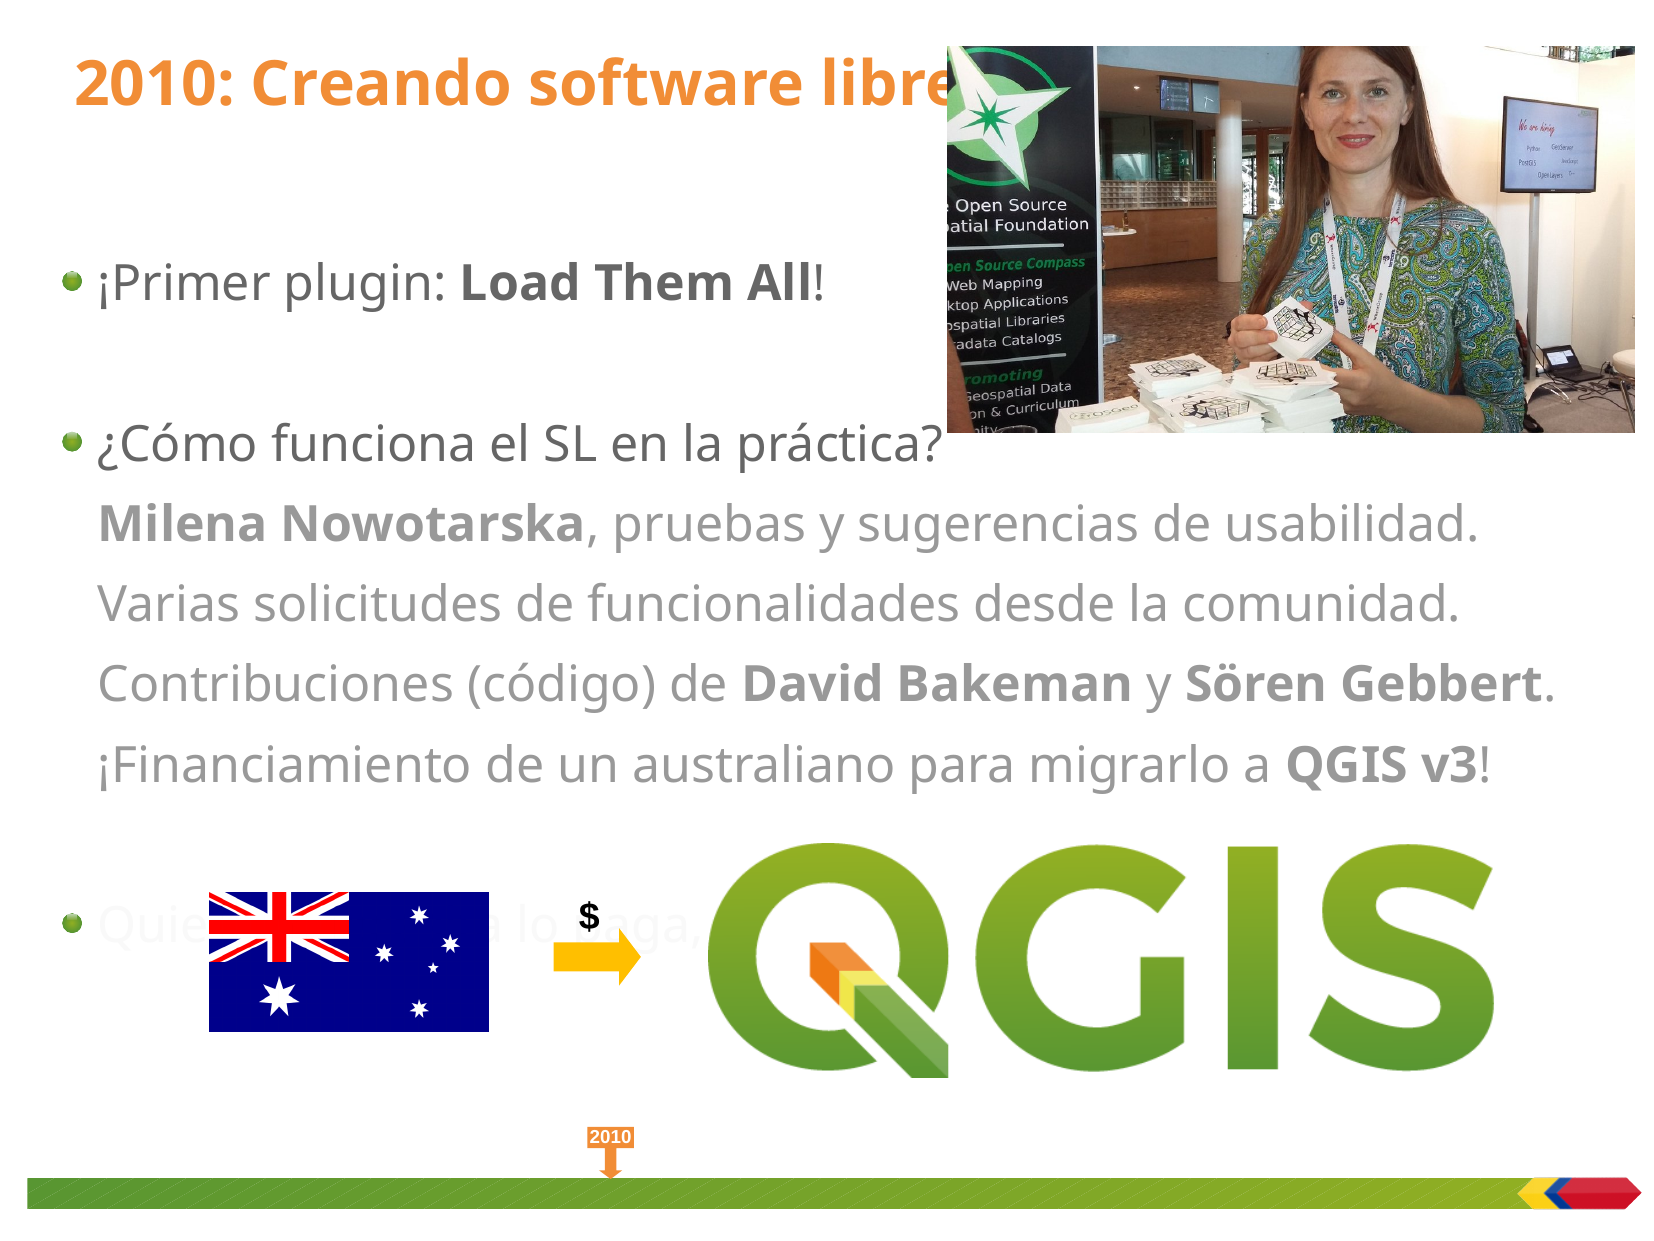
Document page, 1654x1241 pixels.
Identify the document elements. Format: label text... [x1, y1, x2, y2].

text_box $ [564, 888, 691, 945]
text_box ¡Primer plugin: Load Them All! ¿Cómo funciona el SL en la práctica? Milena Nowotarska, pruebas y sugerencias de usabilidad. Varias solicitudes de funcionalidades desde la comunidad. Contribuciones (código) de David Bakeman y Sören Gebbert. ¡Financiamiento de un australiano para migrarlo a QGIS v3! Quien lo necesita lo paga, se beneficia toda una comunidad [46, 159, 1605, 1118]
text_box 2010 [587, 1126, 634, 1180]
picture [708, 843, 1521, 1078]
picture [947, 46, 1635, 433]
title 2010: Creando software libre [74, 45, 1599, 118]
text_box [27, 1178, 1532, 1209]
text_box [553, 942, 641, 986]
picture [1517, 1131, 1642, 1241]
picture [209, 892, 489, 1032]
